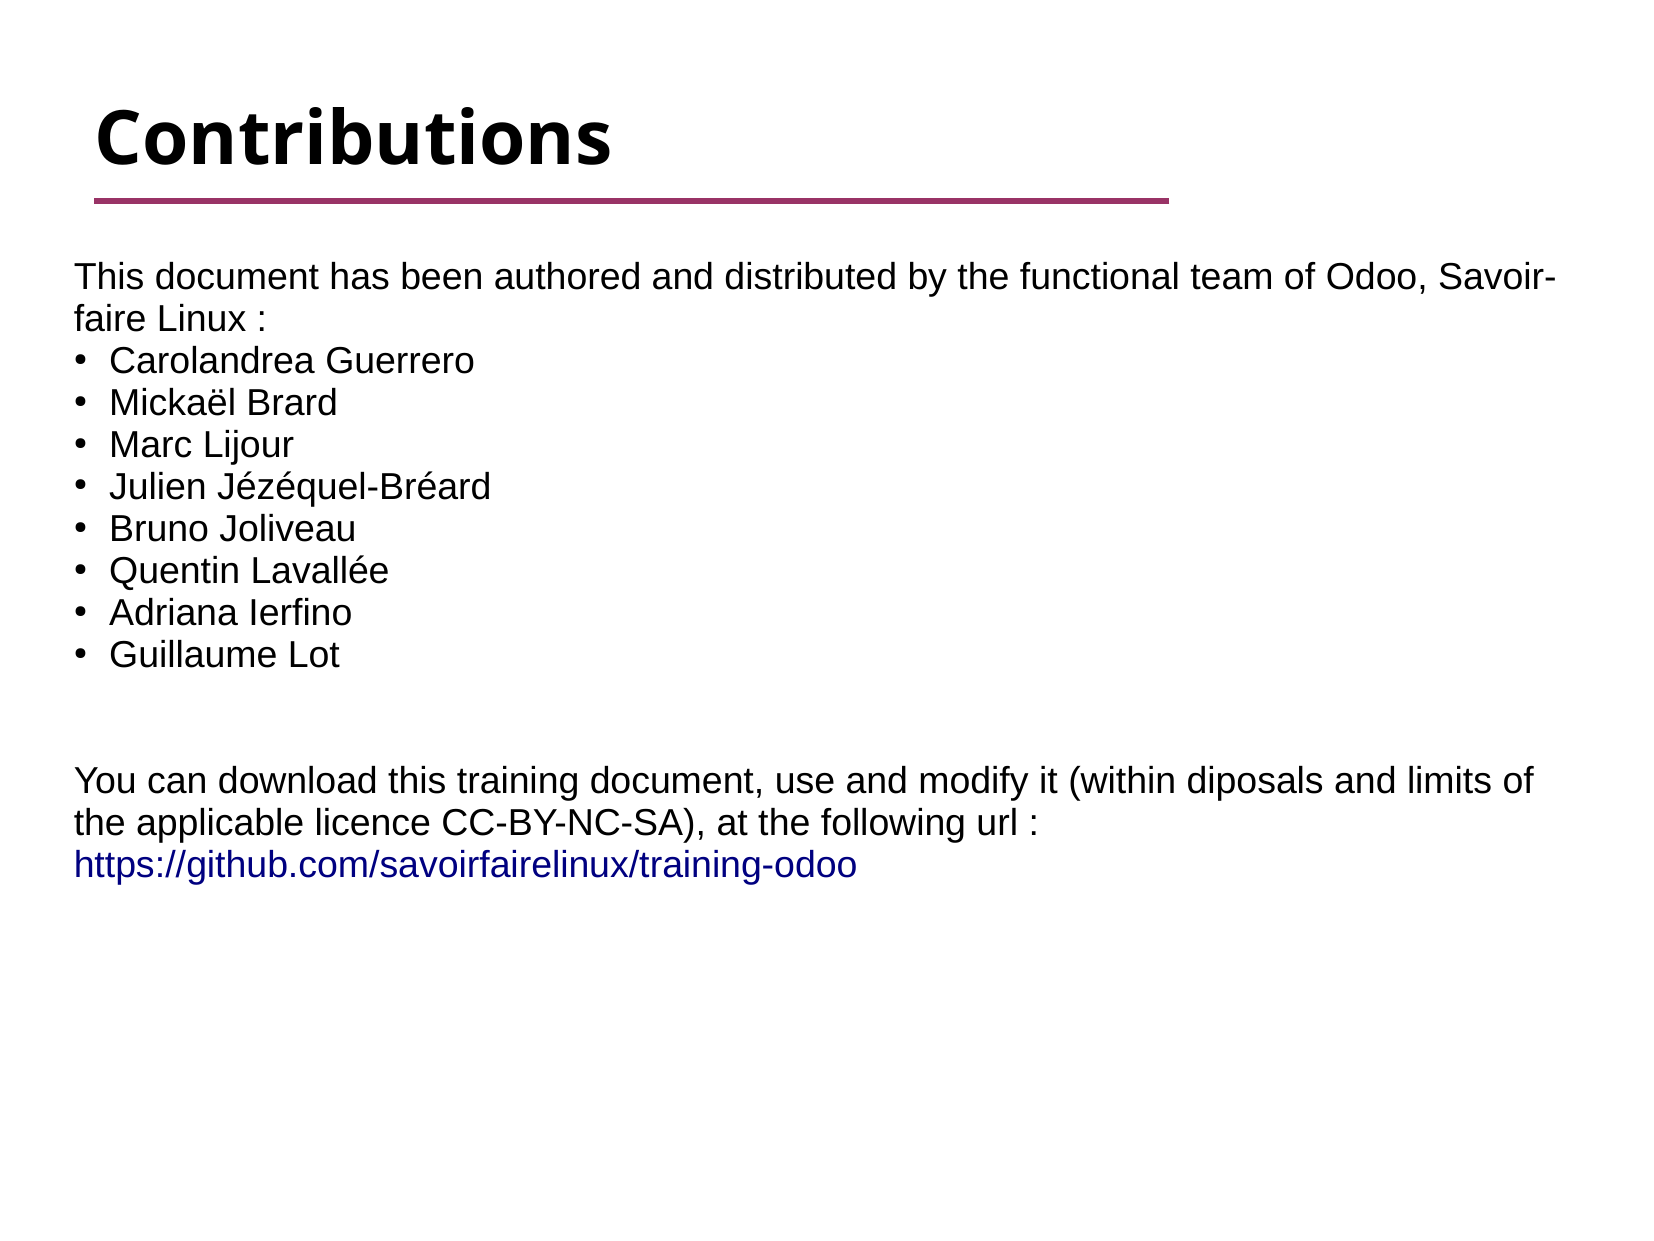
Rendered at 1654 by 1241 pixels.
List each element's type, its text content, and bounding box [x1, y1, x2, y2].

text_box This document has been authored and distributed by the functional team of Odoo, Savoir-faire Linux : Carolandrea Guerrero Mickaël Brard Marc Lijour Julien Jézéquel-Bréard Bruno Joliveau Quentin Lavallée Adriana Ierfino Guillaume Lot You can download this training document, use and modify it (within diposals and limits of the applicable licence CC-BY-NC-SA), at the following url : https://github.com/savoirfairelinux/training-odoo [59, 248, 1595, 1040]
title Contributions [94, 31, 1571, 239]
